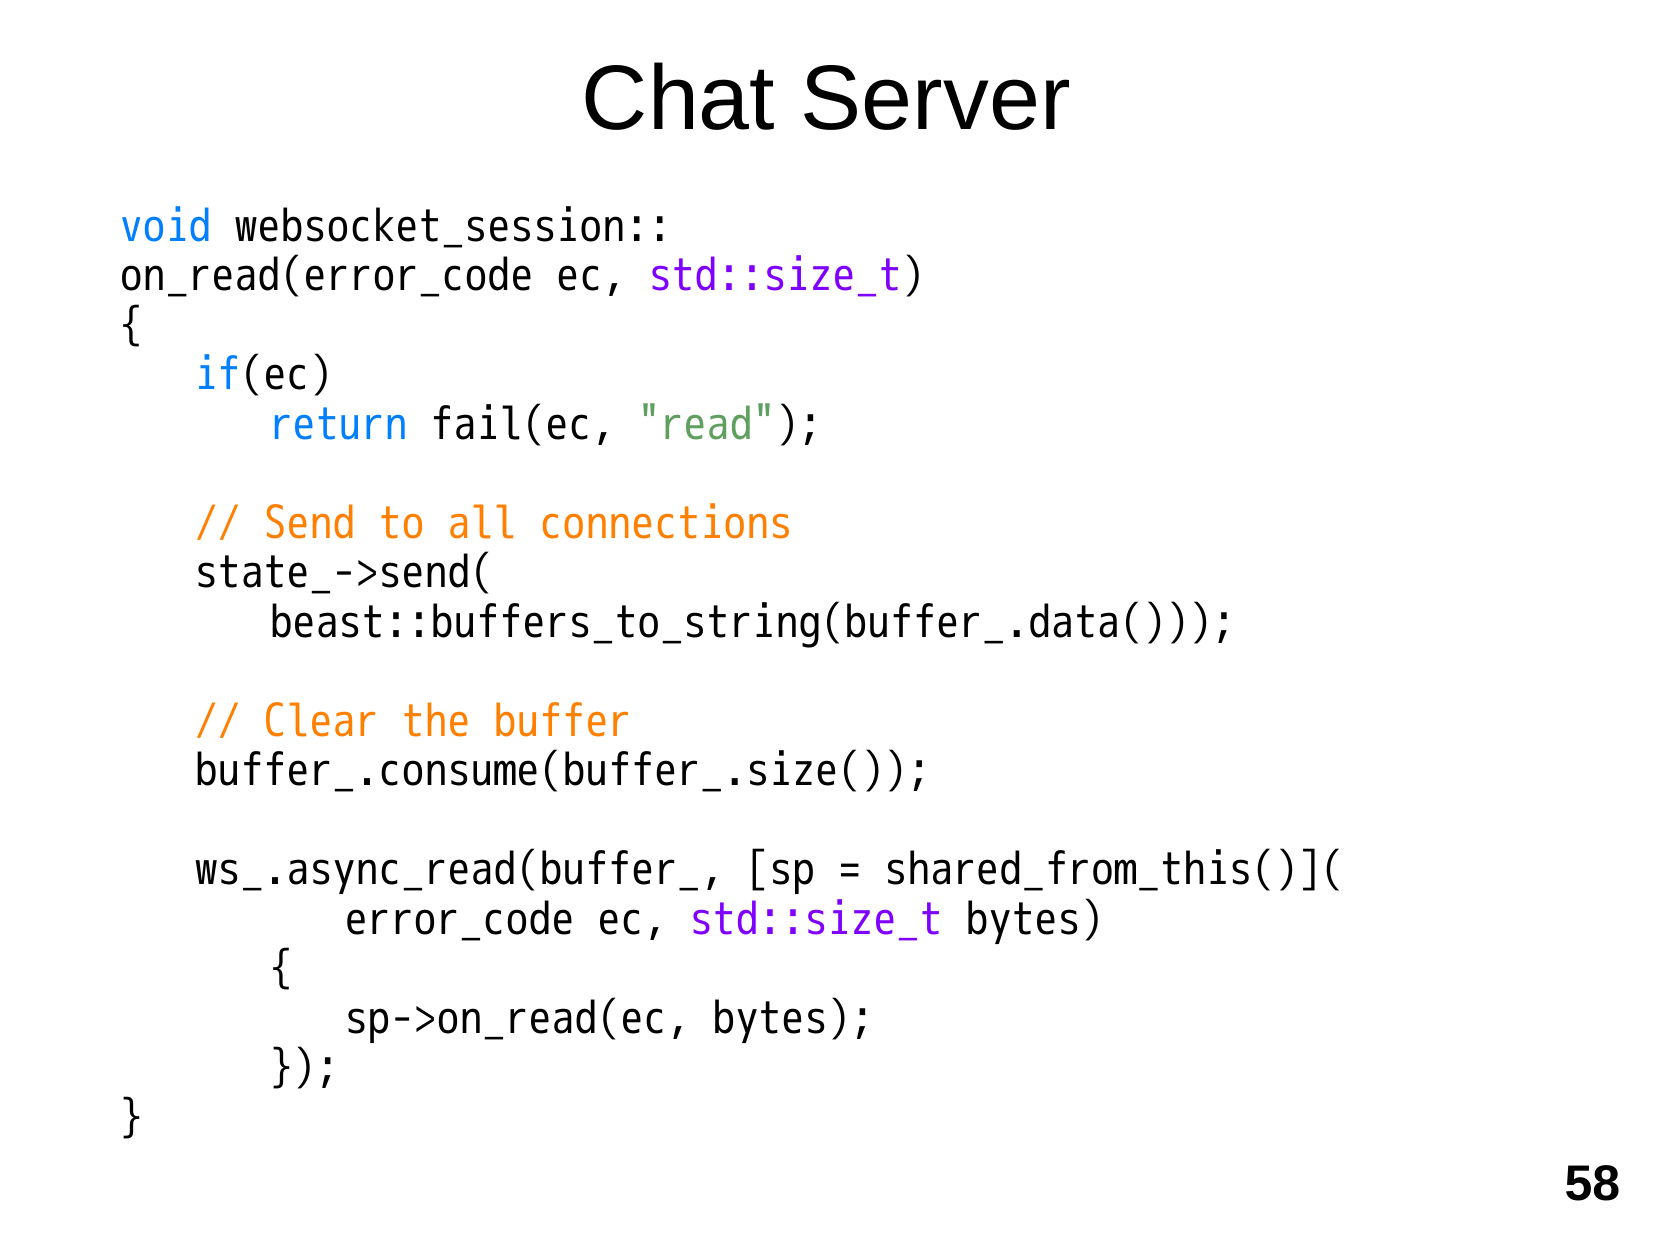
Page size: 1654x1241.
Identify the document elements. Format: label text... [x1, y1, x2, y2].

text_box void websocket_session:: on_read(error_code ec, std::size_t) { if(ec) return fail(ec, "read"); // Send to all connections state_->send( beast::buffers_to_string(buffer_.data())); // Clear the buffer buffer_.consume(buffer_.size()); ws_.async_read(buffer_, [sp = shared_from_this()]( error_code ec, std::size_t bytes) { sp->on_read(ec, bytes); }); } [104, 195, 1575, 1151]
title Chat Server [82, 15, 1571, 181]
